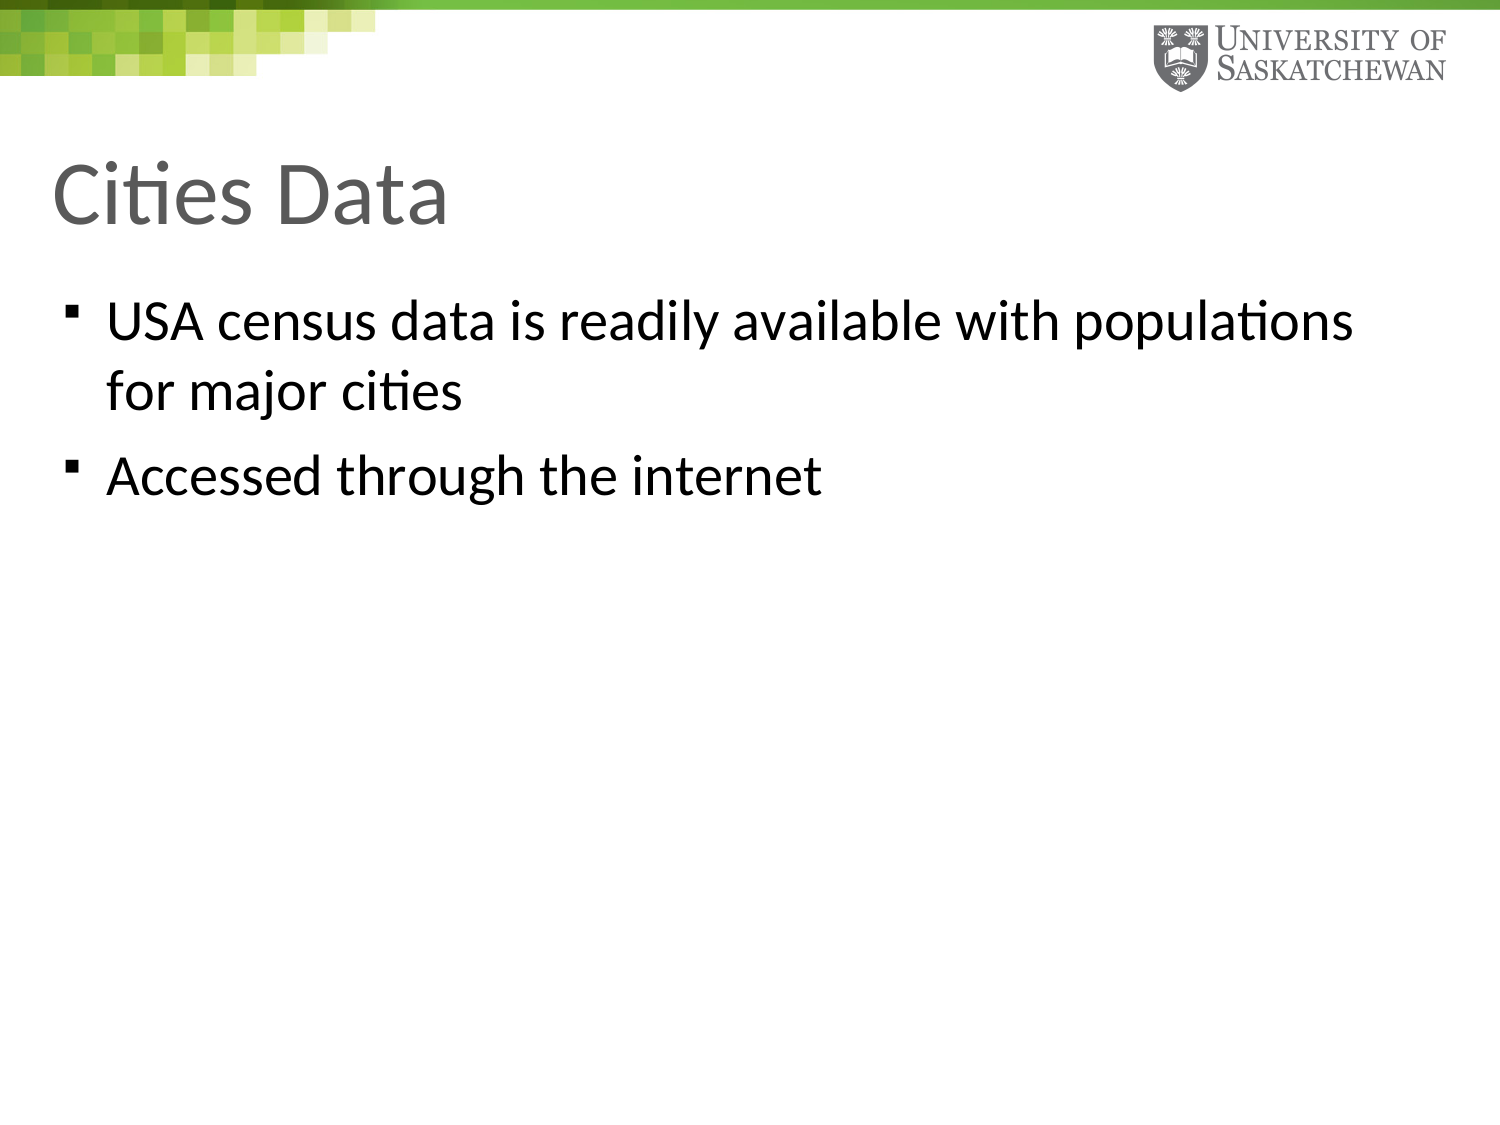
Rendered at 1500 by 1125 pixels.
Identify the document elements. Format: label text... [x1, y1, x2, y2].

title Cities Data [37, 124, 1441, 251]
picture [0, 0, 1500, 397]
list USA census data is readily available with populations for major cities Accessed through the internet [47, 274, 1450, 988]
